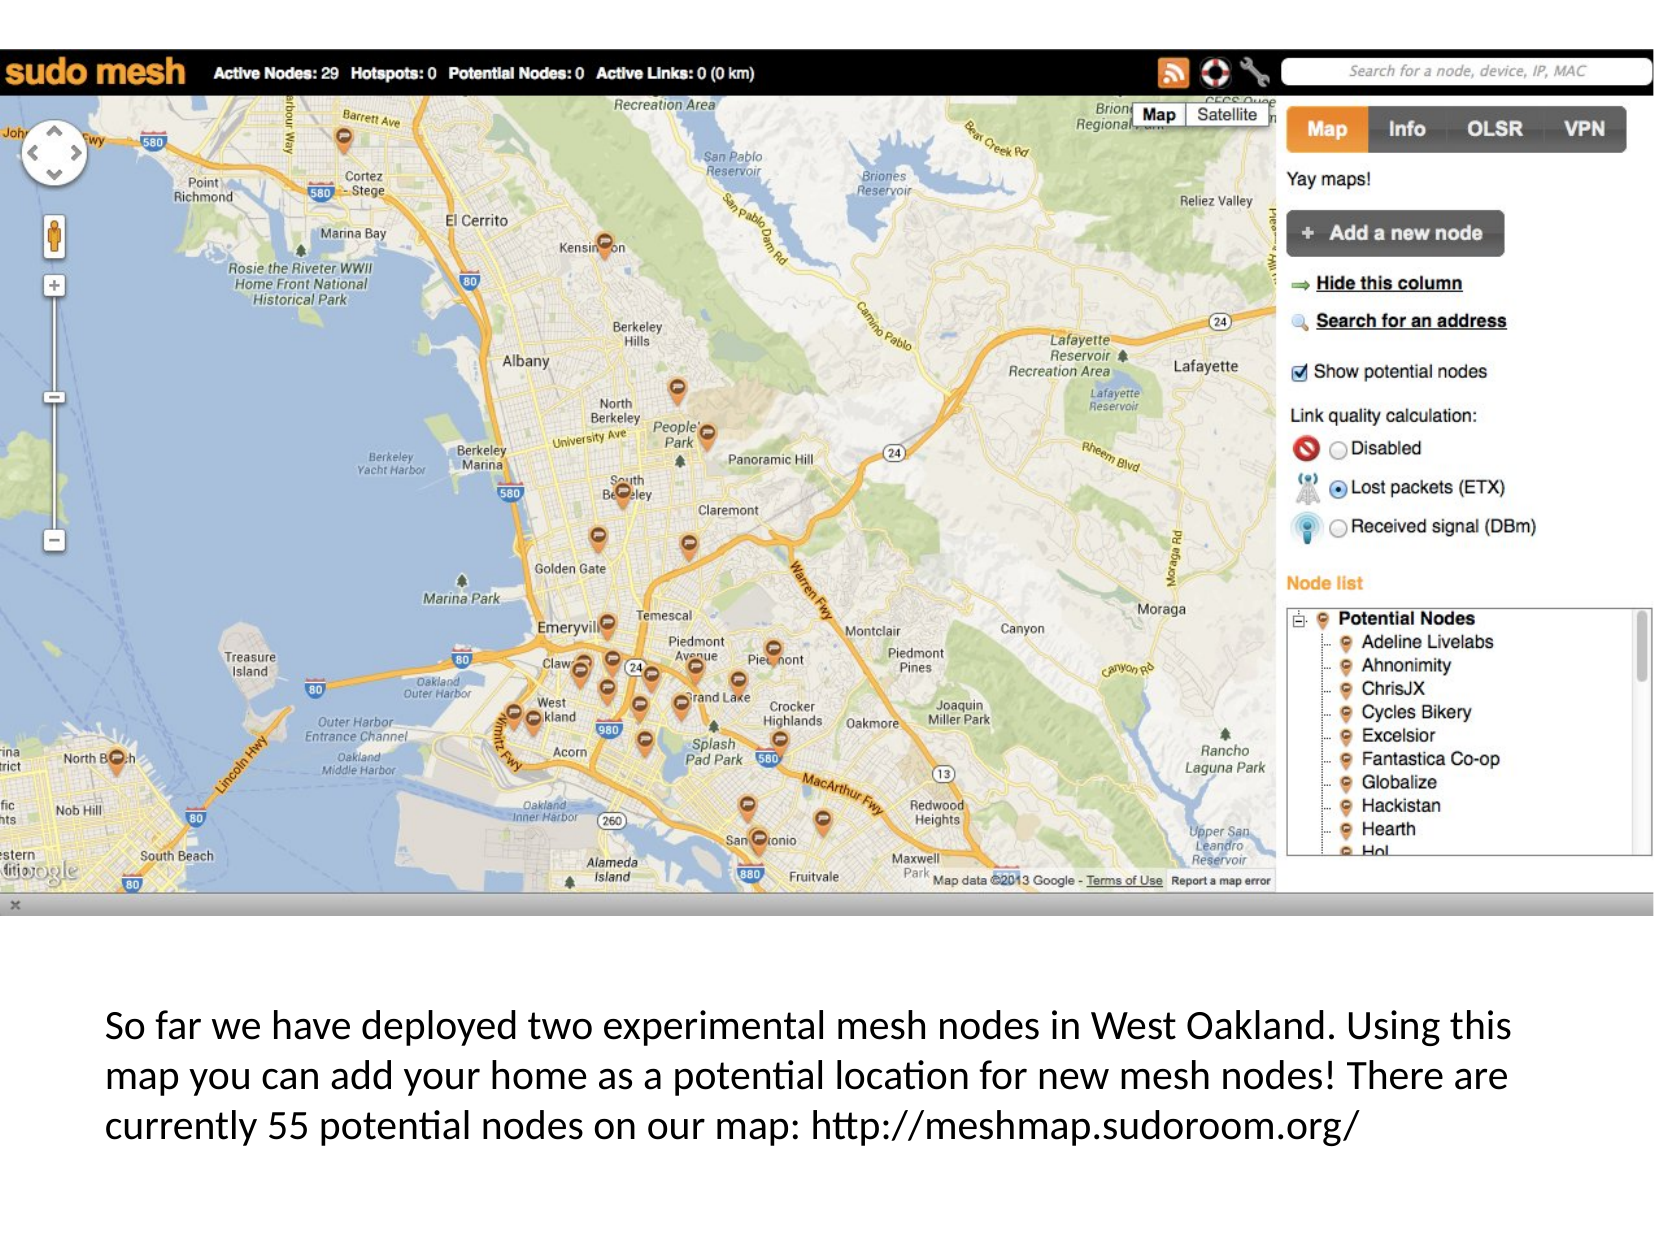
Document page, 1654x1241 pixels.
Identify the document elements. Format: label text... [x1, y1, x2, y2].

text_box So far we have deployed two experimental mesh nodes in West Oakland. Using this map you can add your home as a potential location for new mesh nodes! There are currently 55 potential nodes on our map: http://meshmap.sudoroom.org/ [90, 990, 1606, 1155]
picture [0, 49, 1654, 916]
